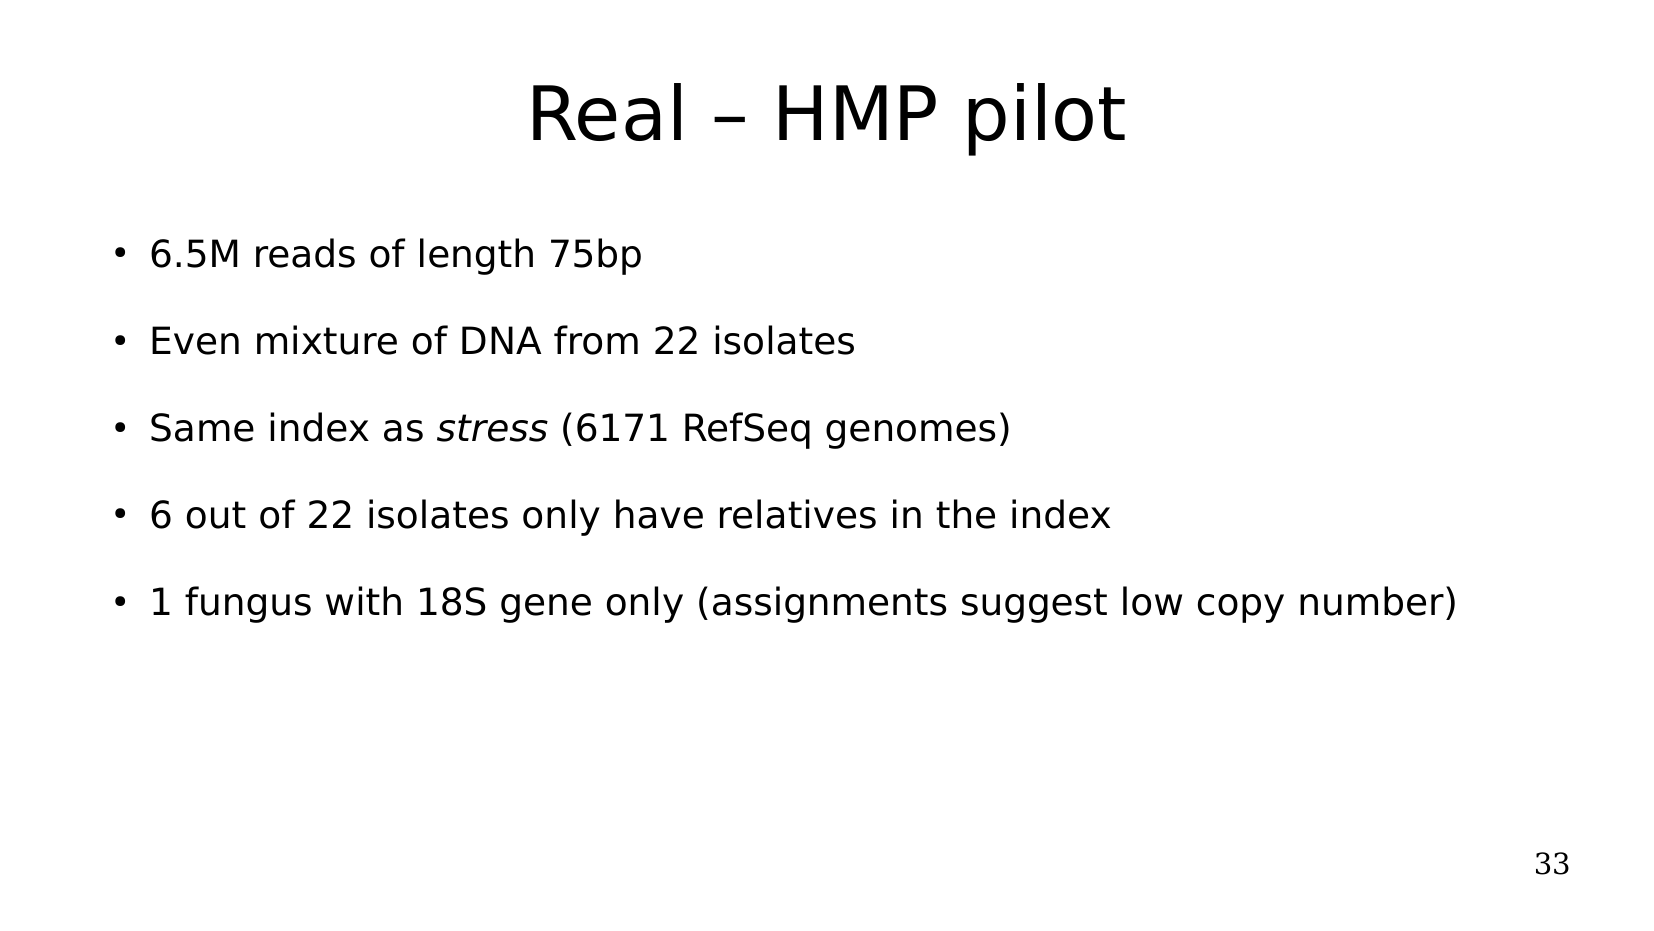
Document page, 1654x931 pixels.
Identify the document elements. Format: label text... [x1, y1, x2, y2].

text_box 6.5M reads of length 75bp Even mixture of DNA from 22 isolates Same index as stress (6171 RefSeq genomes) 6 out of 22 isolates only have relatives in the index 1 fungus with 18S gene only (assignments suggest low copy number) [98, 225, 1544, 719]
title Real – HMP pilot [82, 37, 1572, 193]
